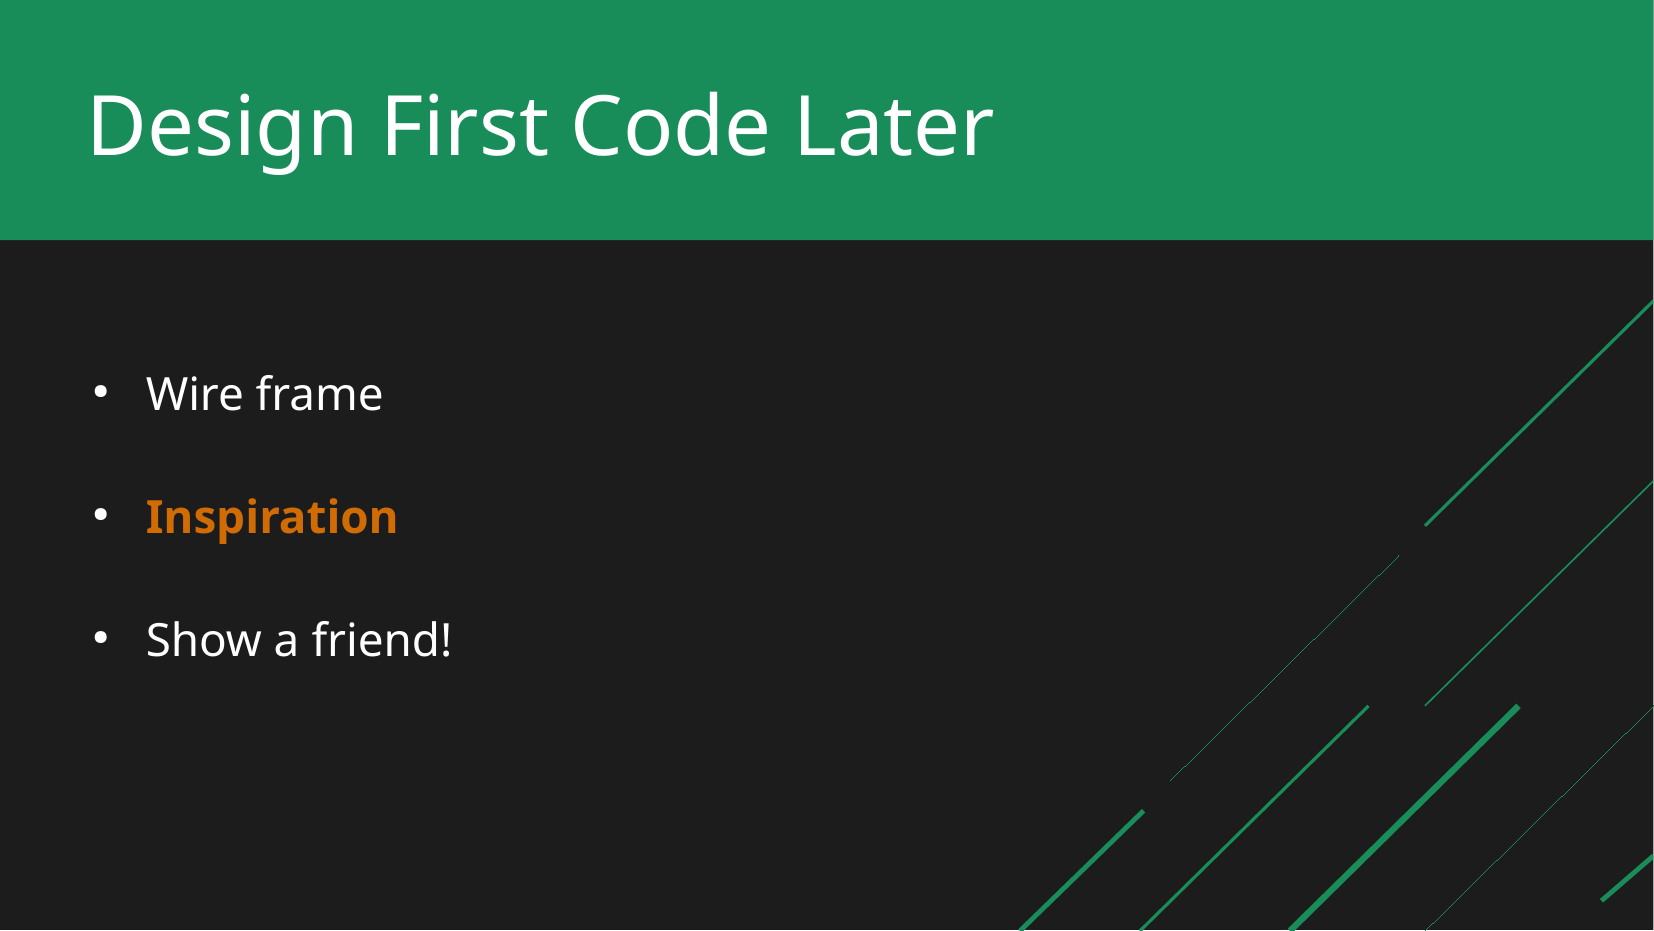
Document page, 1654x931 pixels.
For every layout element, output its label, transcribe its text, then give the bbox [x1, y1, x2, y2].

list Wire frame Inspiration Show a friend! [75, 330, 1564, 870]
text_box [0, 0, 1654, 241]
title Design First Code Later [86, 45, 1231, 201]
